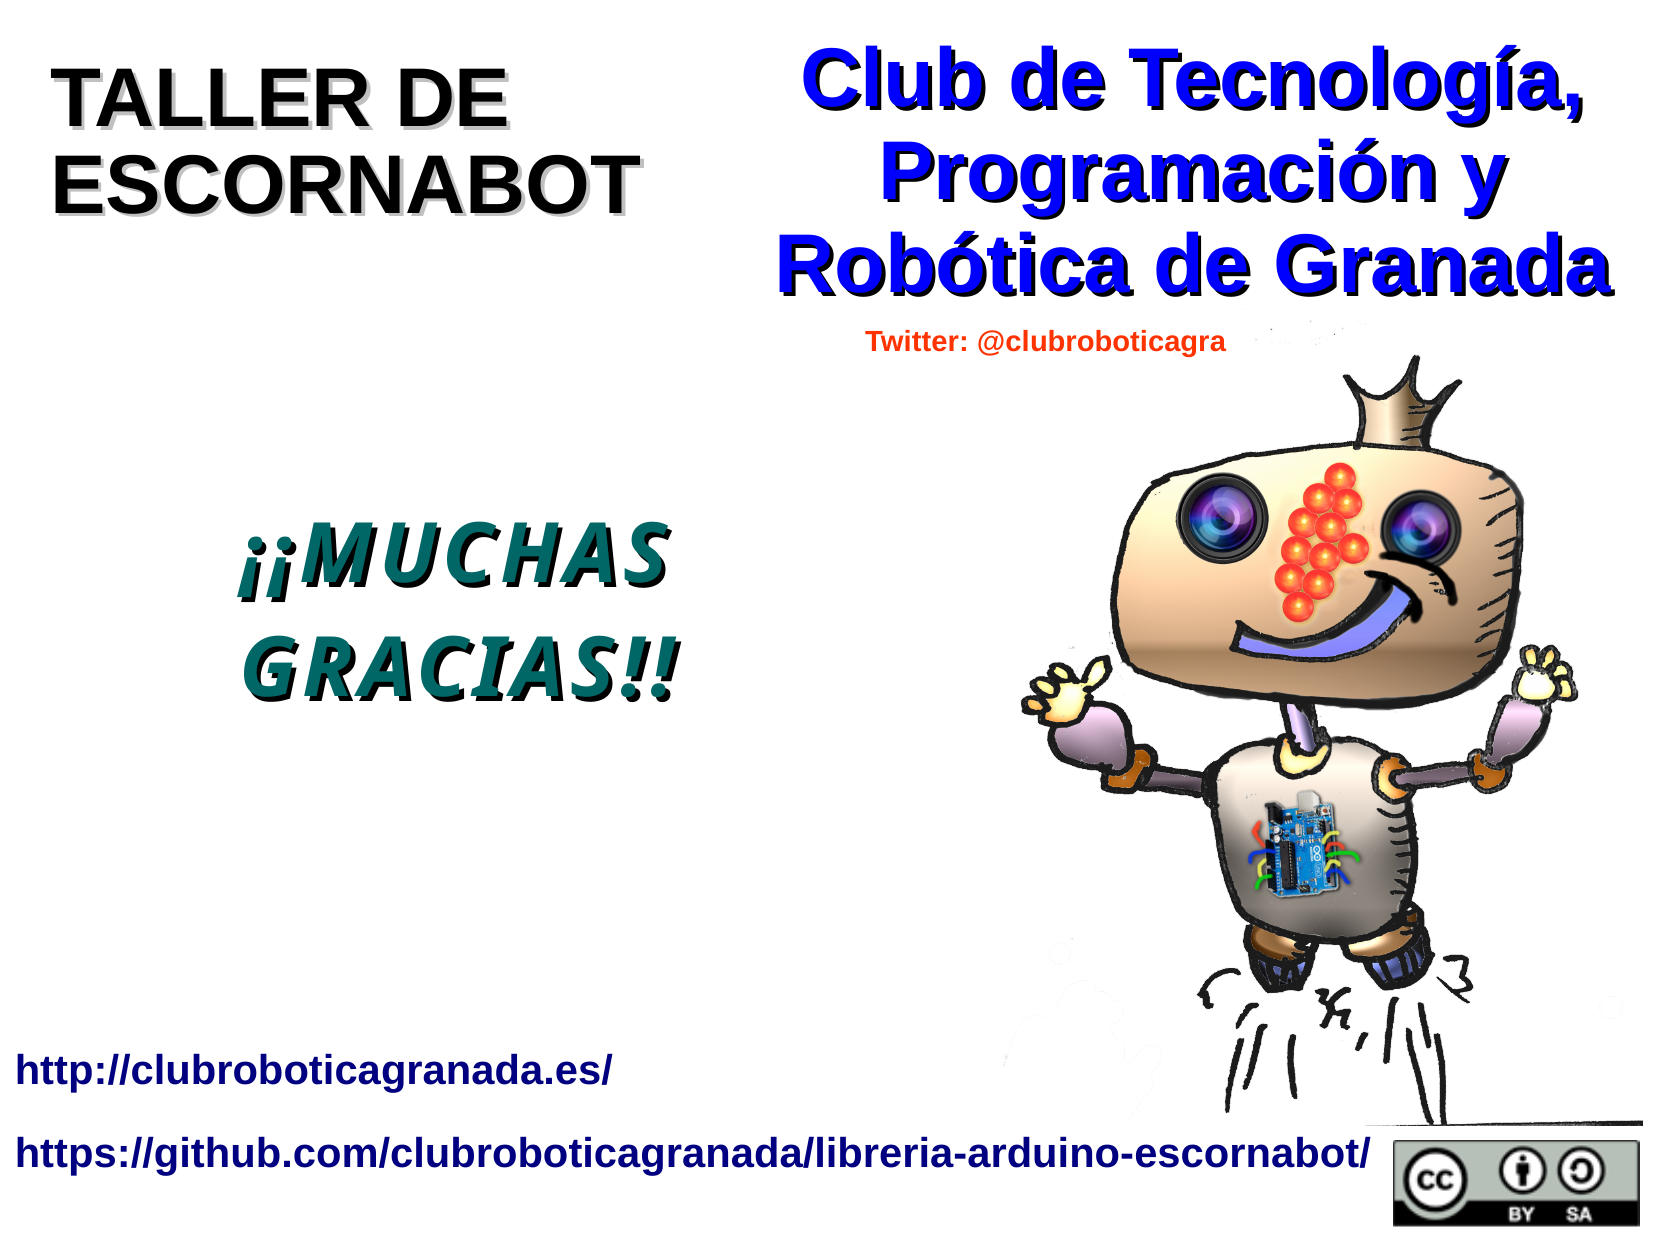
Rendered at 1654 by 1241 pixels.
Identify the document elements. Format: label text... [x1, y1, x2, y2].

text_box Twitter: @clubroboticagra [850, 333, 1003, 402]
text_box ¡¡MUCHAS GRACIAS!! [224, 486, 902, 851]
text_box http://clubroboticagranada.es/ https://github.com/clubroboticagranada/libreria-arduino-escornabot/ [0, 1039, 1418, 1241]
picture [1418, 1140, 1640, 1229]
text_box TALLER DE ESCORNABOT [35, 50, 744, 245]
text_box Club de Tecnología, Programación y Robótica de Granada [744, 23, 1642, 333]
picture [1003, 307, 1643, 1126]
